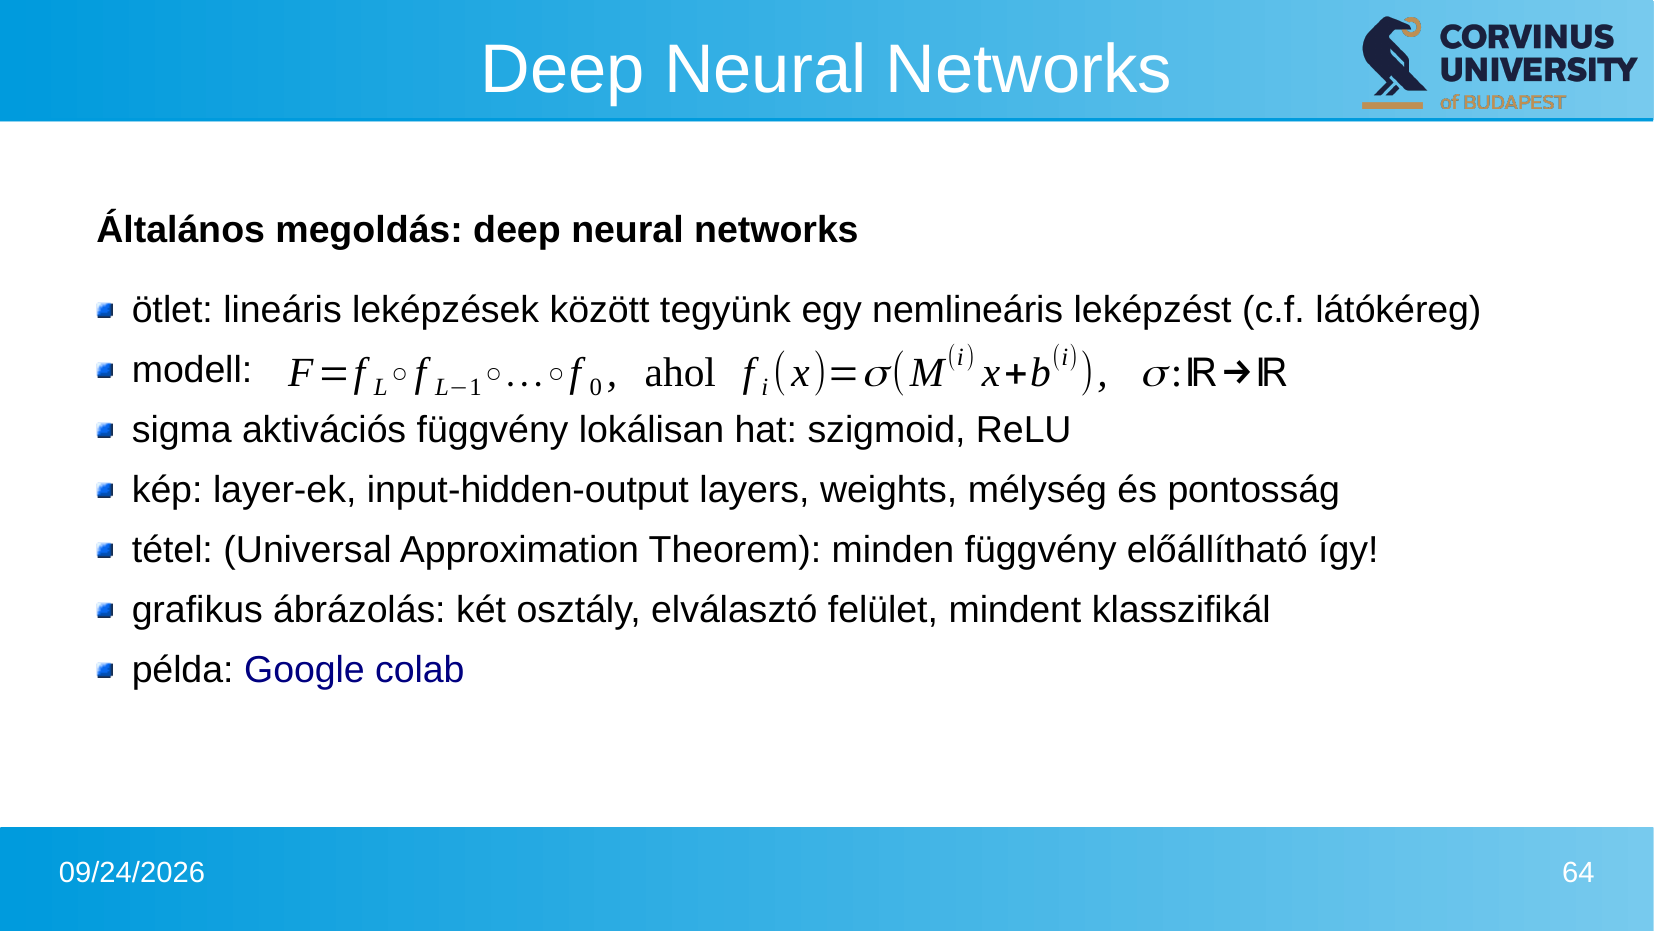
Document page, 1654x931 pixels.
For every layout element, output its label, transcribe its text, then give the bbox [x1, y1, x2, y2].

picture [1362, 16, 1638, 109]
chart [408, 487, 421, 534]
chart [280, 342, 1295, 401]
text_box Általános megoldás: deep neural networks ötlet: lineáris leképzések között tegyünk egy nemlineáris leképzést (c.f. látókéreg) modell: sigma aktivációs függvény lokálisan hat: szigmoid, ReLU kép: layer-ek, input-hidden-output layers, weights, mélység és pontosság tétel: (Universal Approximation Theorem): minden függvény előállítható így! grafikus ábrázolás: két osztály, elválasztó felület, mindent klasszifikál példa: Google colab [81, 200, 1560, 699]
title Deep Neural Networks [59, 29, 1362, 108]
